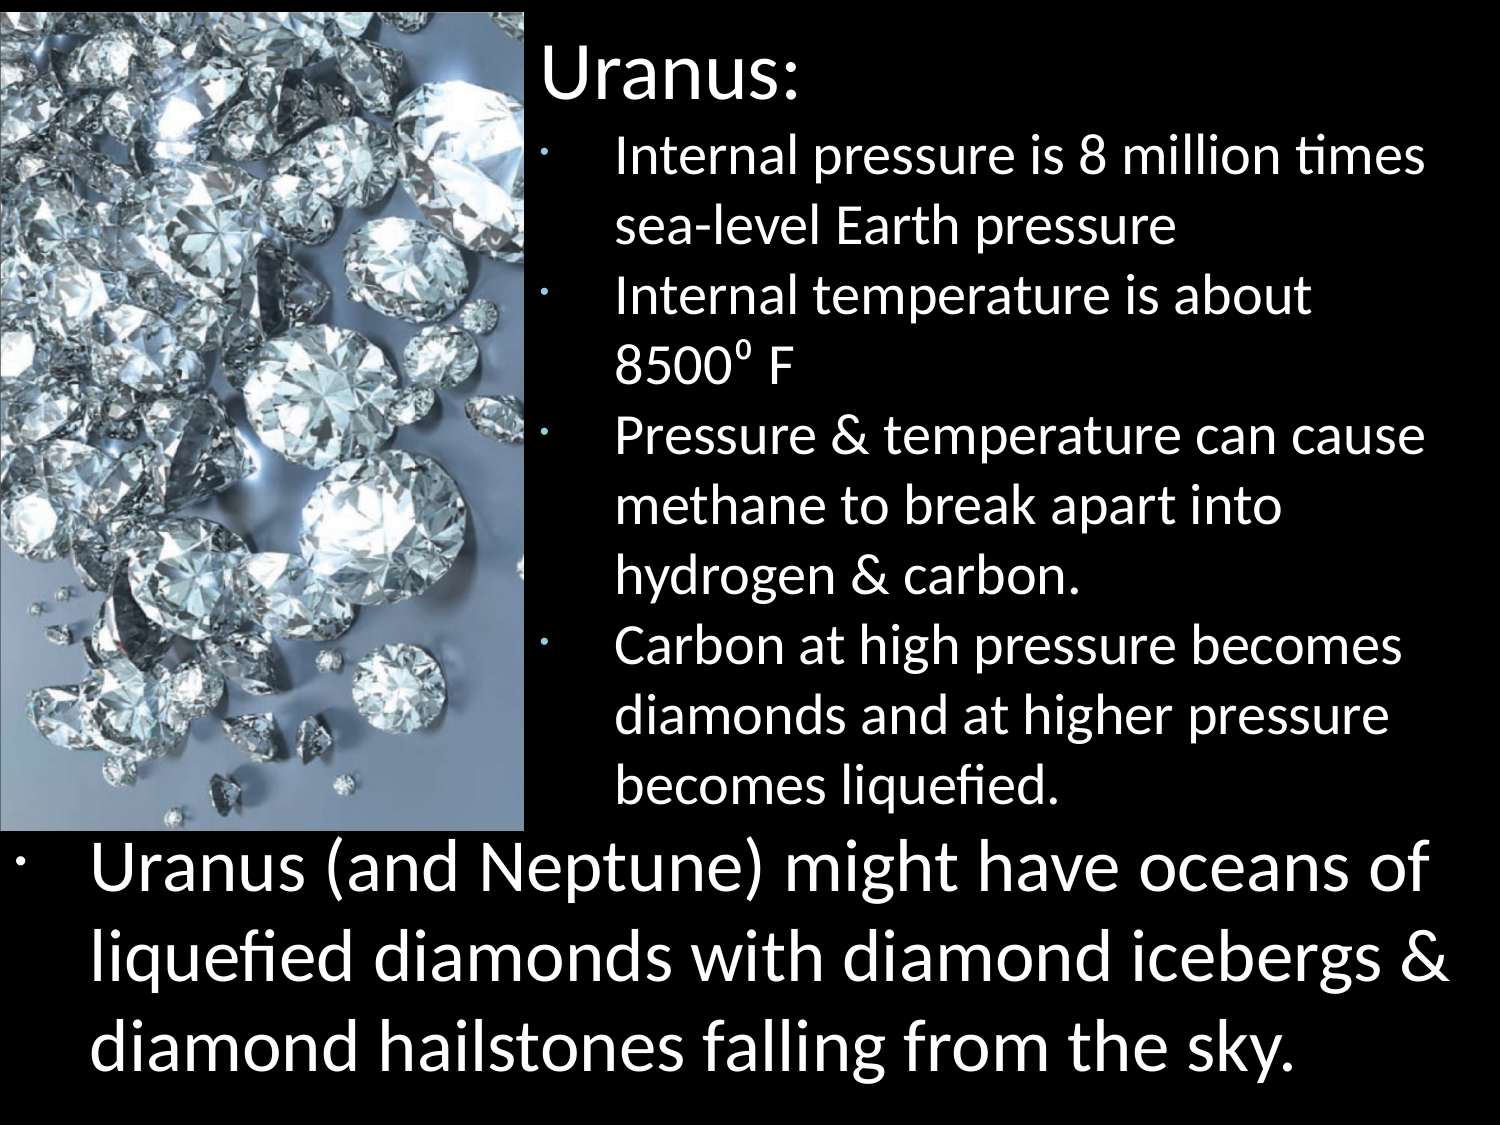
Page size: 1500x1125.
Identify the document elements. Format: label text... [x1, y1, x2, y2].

text_box Uranus: Internal pressure is 8 million times sea-level Earth pressure Internal temperature is about 8500⁰ F Pressure & temperature can cause methane to break apart into hydrogen & carbon. Carbon at high pressure becomes diamonds and at higher pressure becomes liquefied. Uranus (and Neptune) might have oceans of liquefied diamonds with diamond icebergs & diamond hailstones falling from the sky. [0, 9, 1498, 1125]
